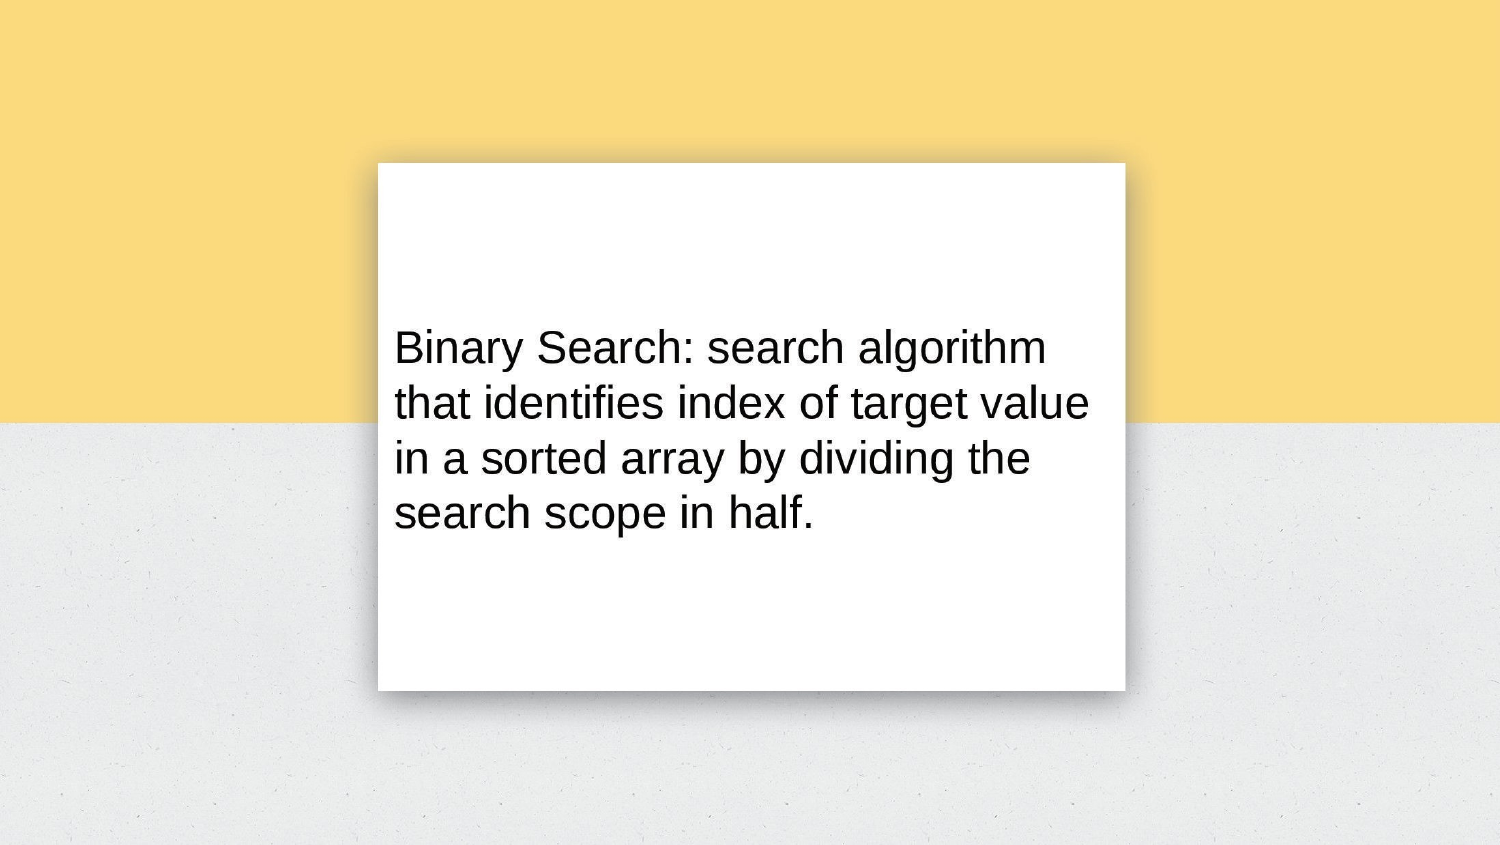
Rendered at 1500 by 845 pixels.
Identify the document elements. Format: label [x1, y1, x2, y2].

text_box [0, 0, 1500, 844]
